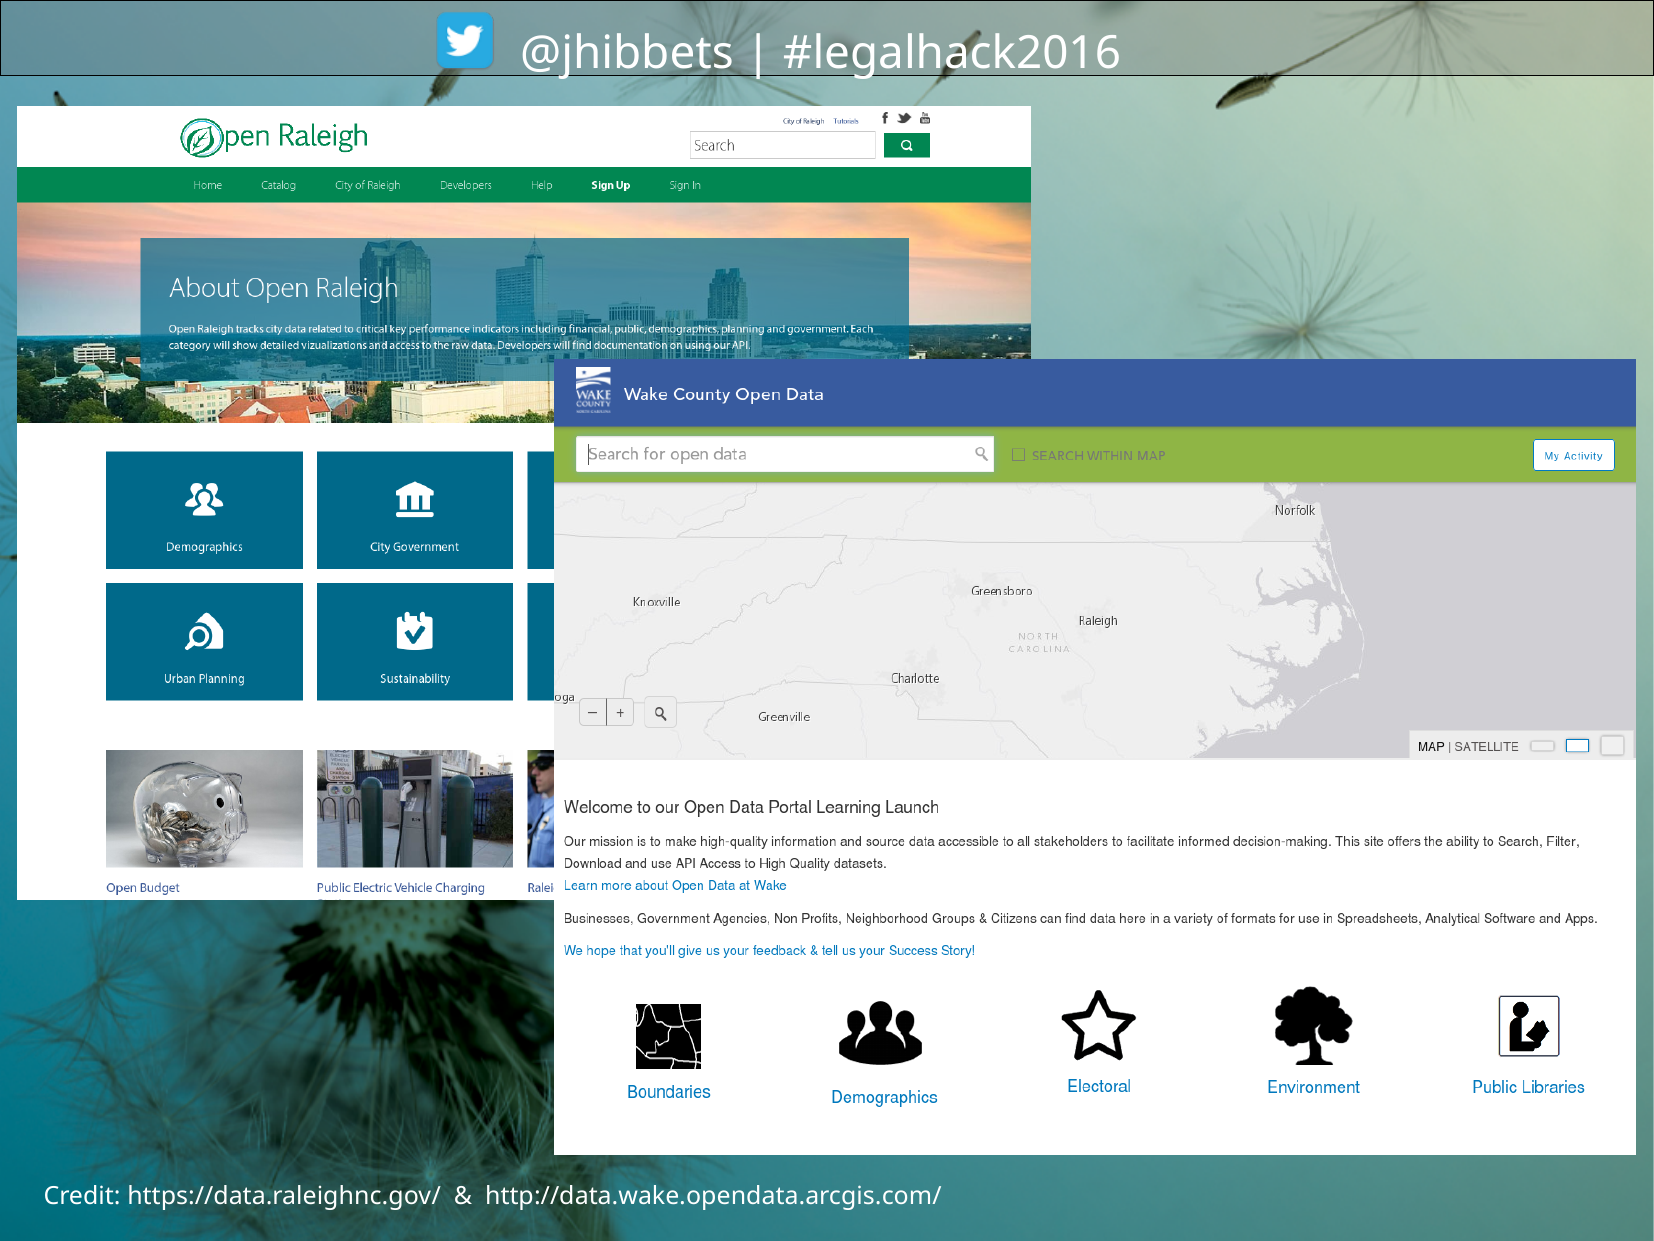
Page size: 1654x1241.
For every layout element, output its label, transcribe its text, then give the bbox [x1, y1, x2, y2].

picture [435, 11, 496, 72]
text_box Credit: https://data.raleighnc.gov/ & http://data.wake.opendata.arcgis.com/ [28, 1170, 964, 1210]
picture [0, 76, 1654, 1241]
